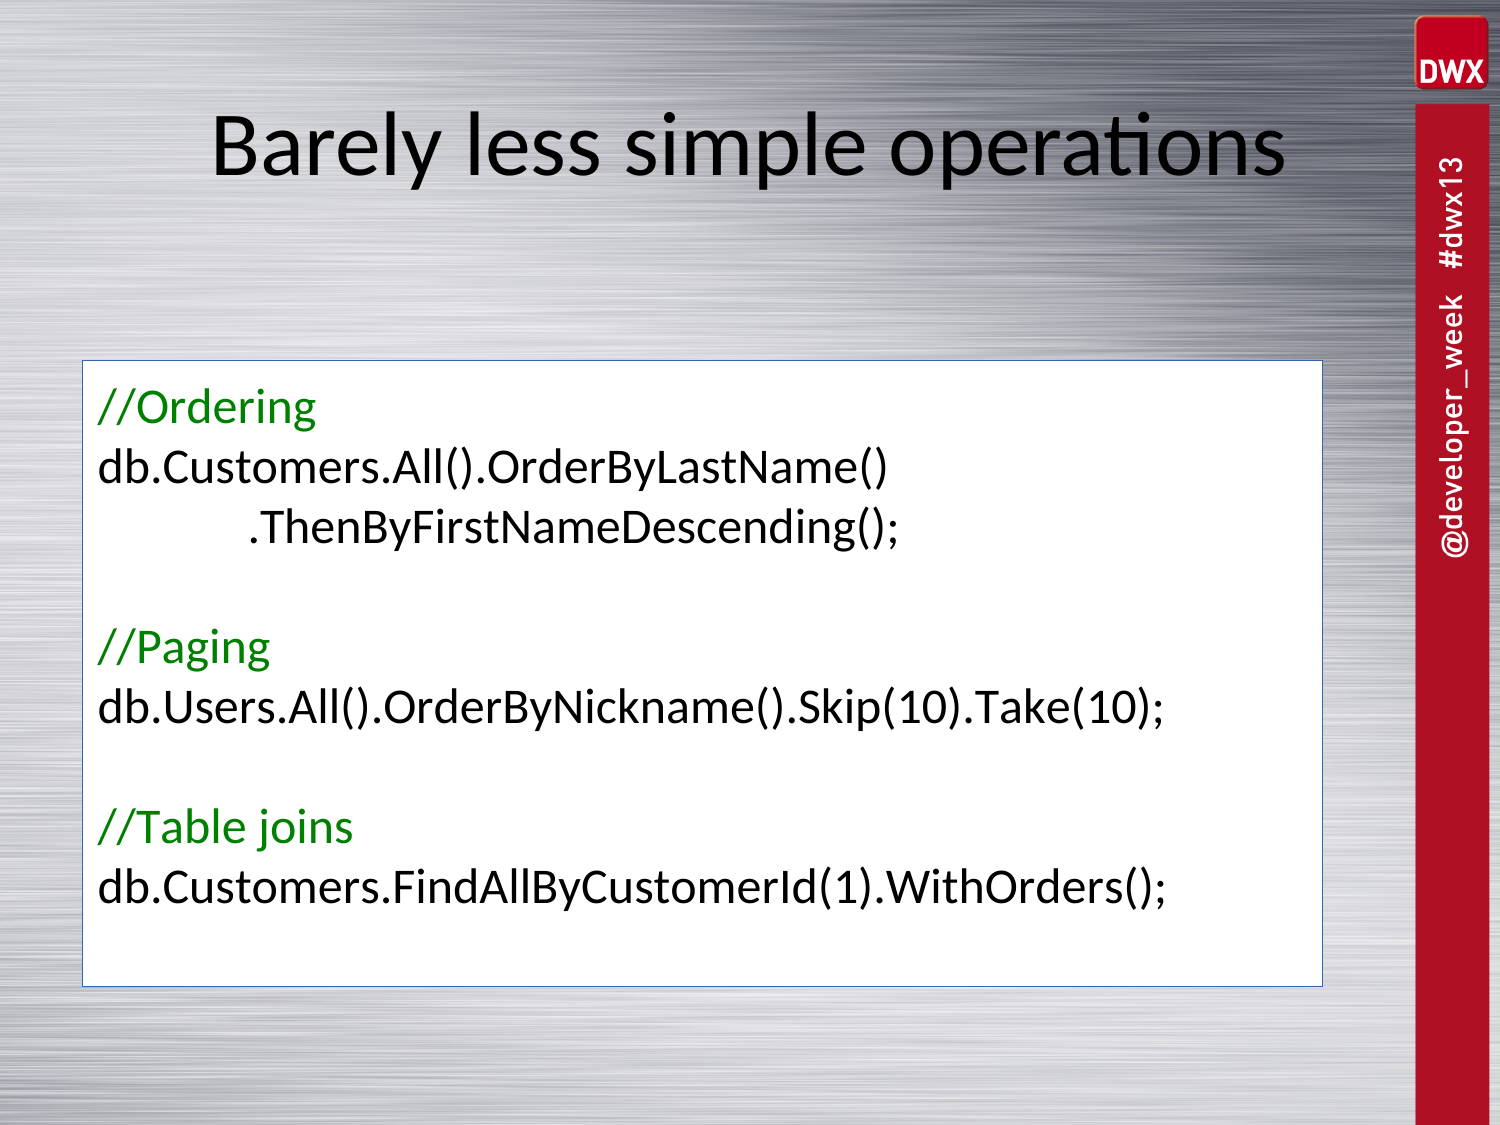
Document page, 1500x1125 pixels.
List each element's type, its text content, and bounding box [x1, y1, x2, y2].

title Barely less simple operations [75, 45, 1426, 233]
picture [0, 0, 1500, 1125]
text_box //Ordering db.Customers.All().OrderByLastName() .ThenByFirstNameDescending(); //Paging db.Users.All().OrderByNickname().Skip(10).Take(10); //Table joins db.Customers.FindAllByCustomerId(1).WithOrders(); [82, 360, 1323, 987]
